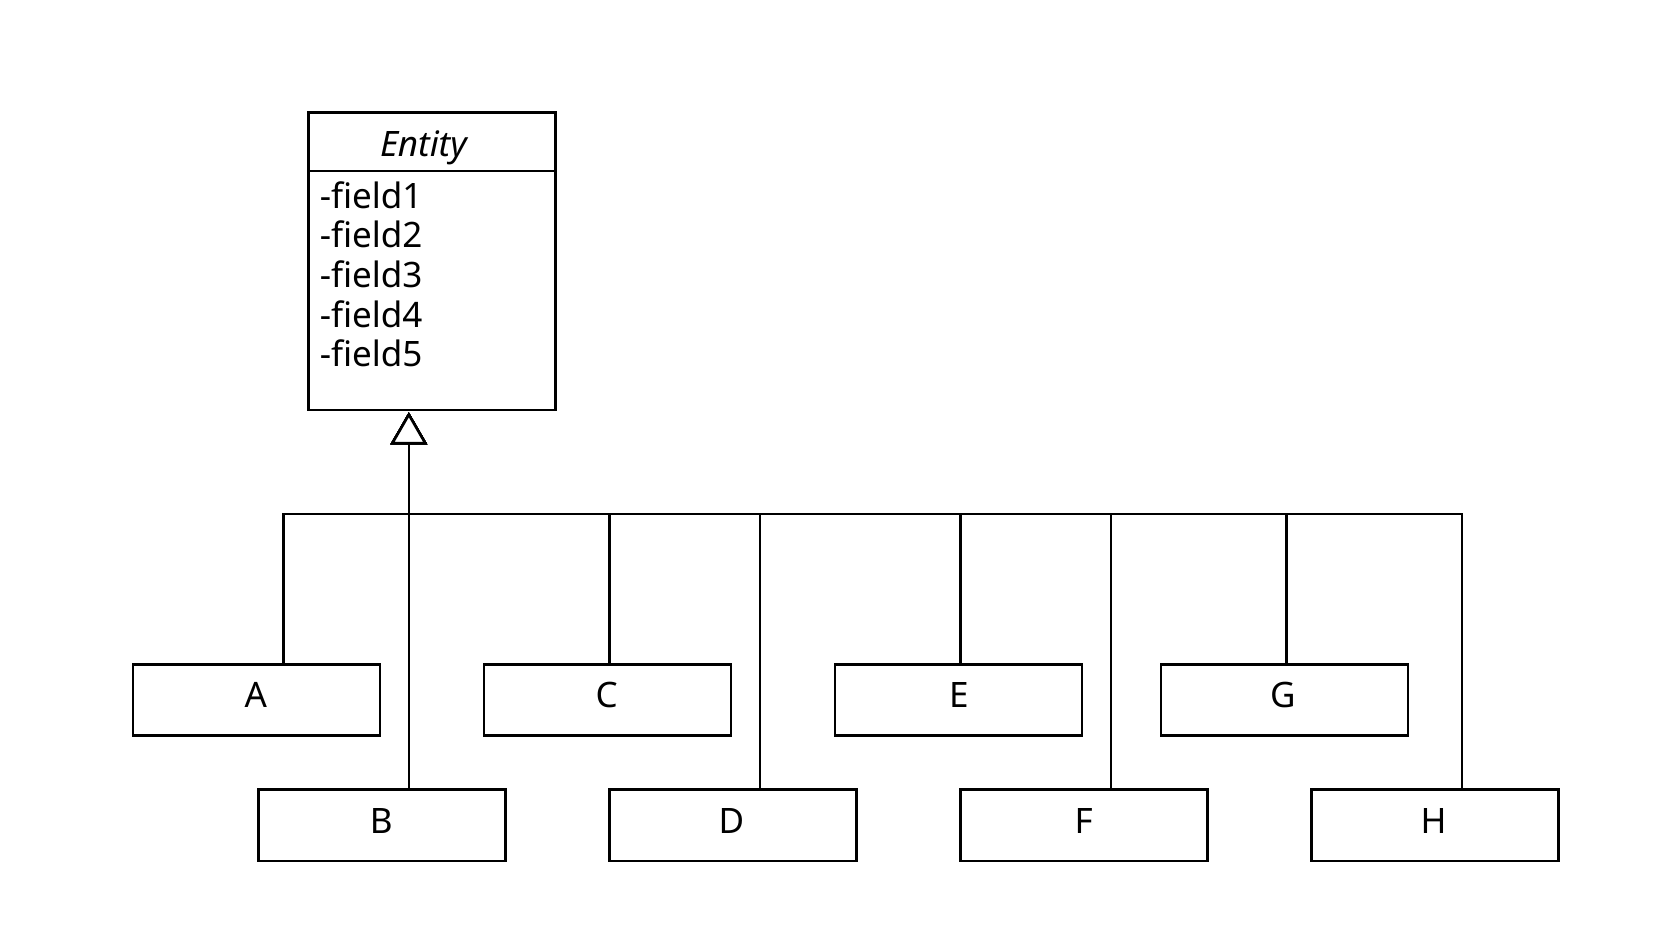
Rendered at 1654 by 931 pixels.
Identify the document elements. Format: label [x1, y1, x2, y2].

picture [80, 60, 1613, 916]
